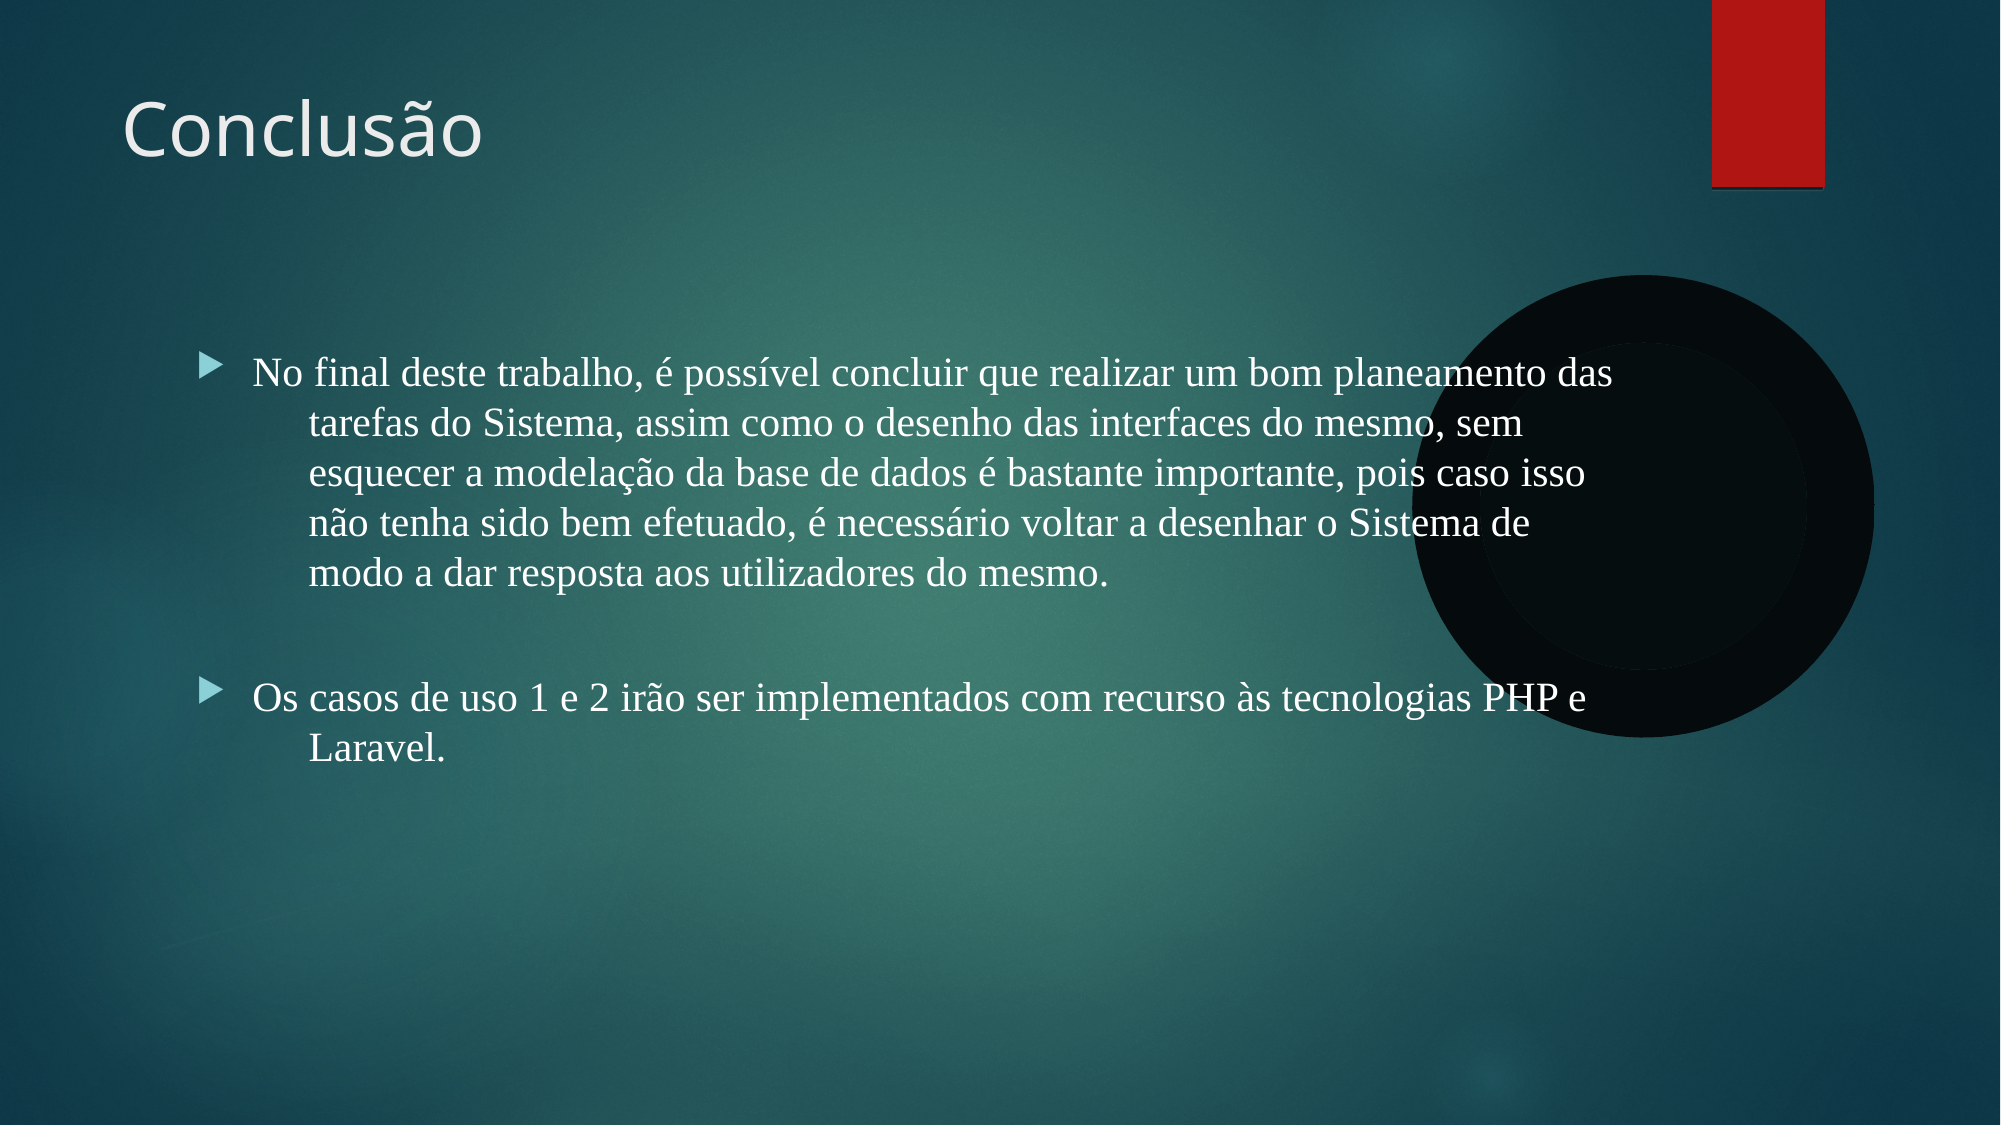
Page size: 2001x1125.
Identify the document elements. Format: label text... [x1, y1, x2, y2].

list No final deste trabalho, é possível concluir que realizar um bom planeamento das tarefas do Sistema, assim como o desenho das interfaces do mesmo, sem esquecer a modelação da base de dados é bastante importante, pois caso isso não tenha sido bem efetuado, é necessário voltar a desenhar o Sistema de modo a dar resposta aos utilizadores do mesmo. Os casos de uso 1 e 2 irão ser implementados com recurso às tecnologias PHP e Laravel. [181, 336, 1649, 1026]
title Conclusão [106, 74, 1649, 305]
